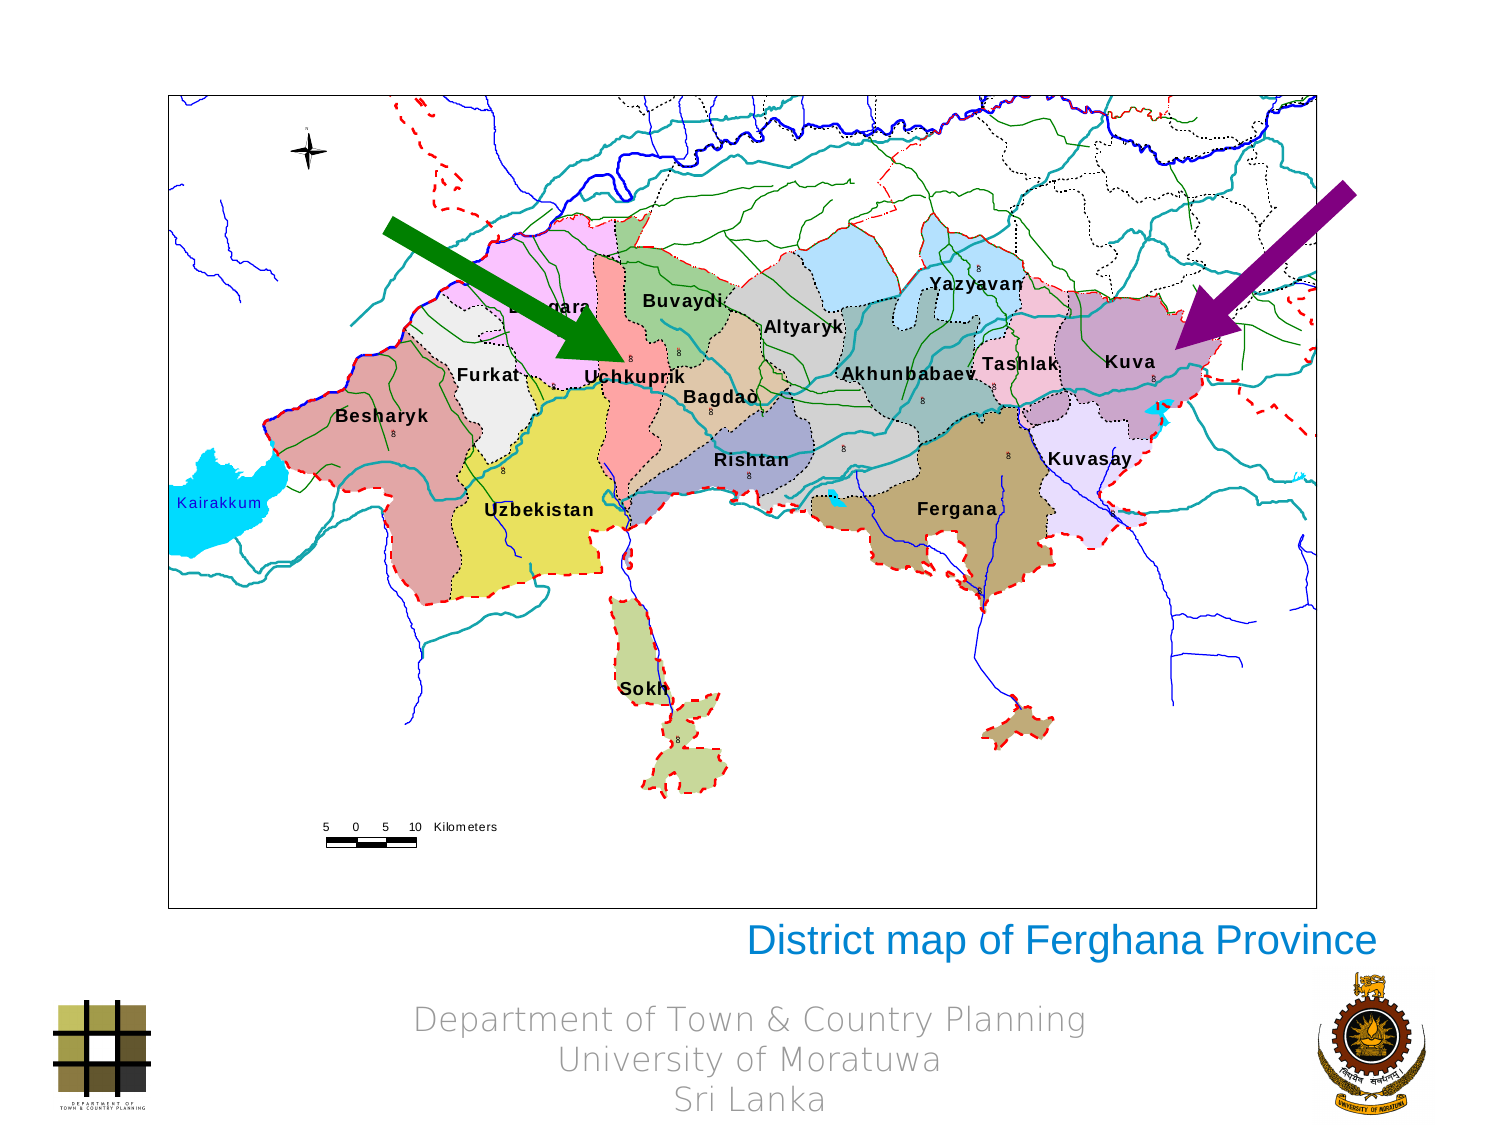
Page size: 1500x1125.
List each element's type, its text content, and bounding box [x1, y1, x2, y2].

picture [147, 67, 1380, 941]
picture [53, 1000, 151, 1110]
picture [1312, 1001, 1435, 1125]
title District map of Ferghana Province [624, 875, 1500, 1001]
